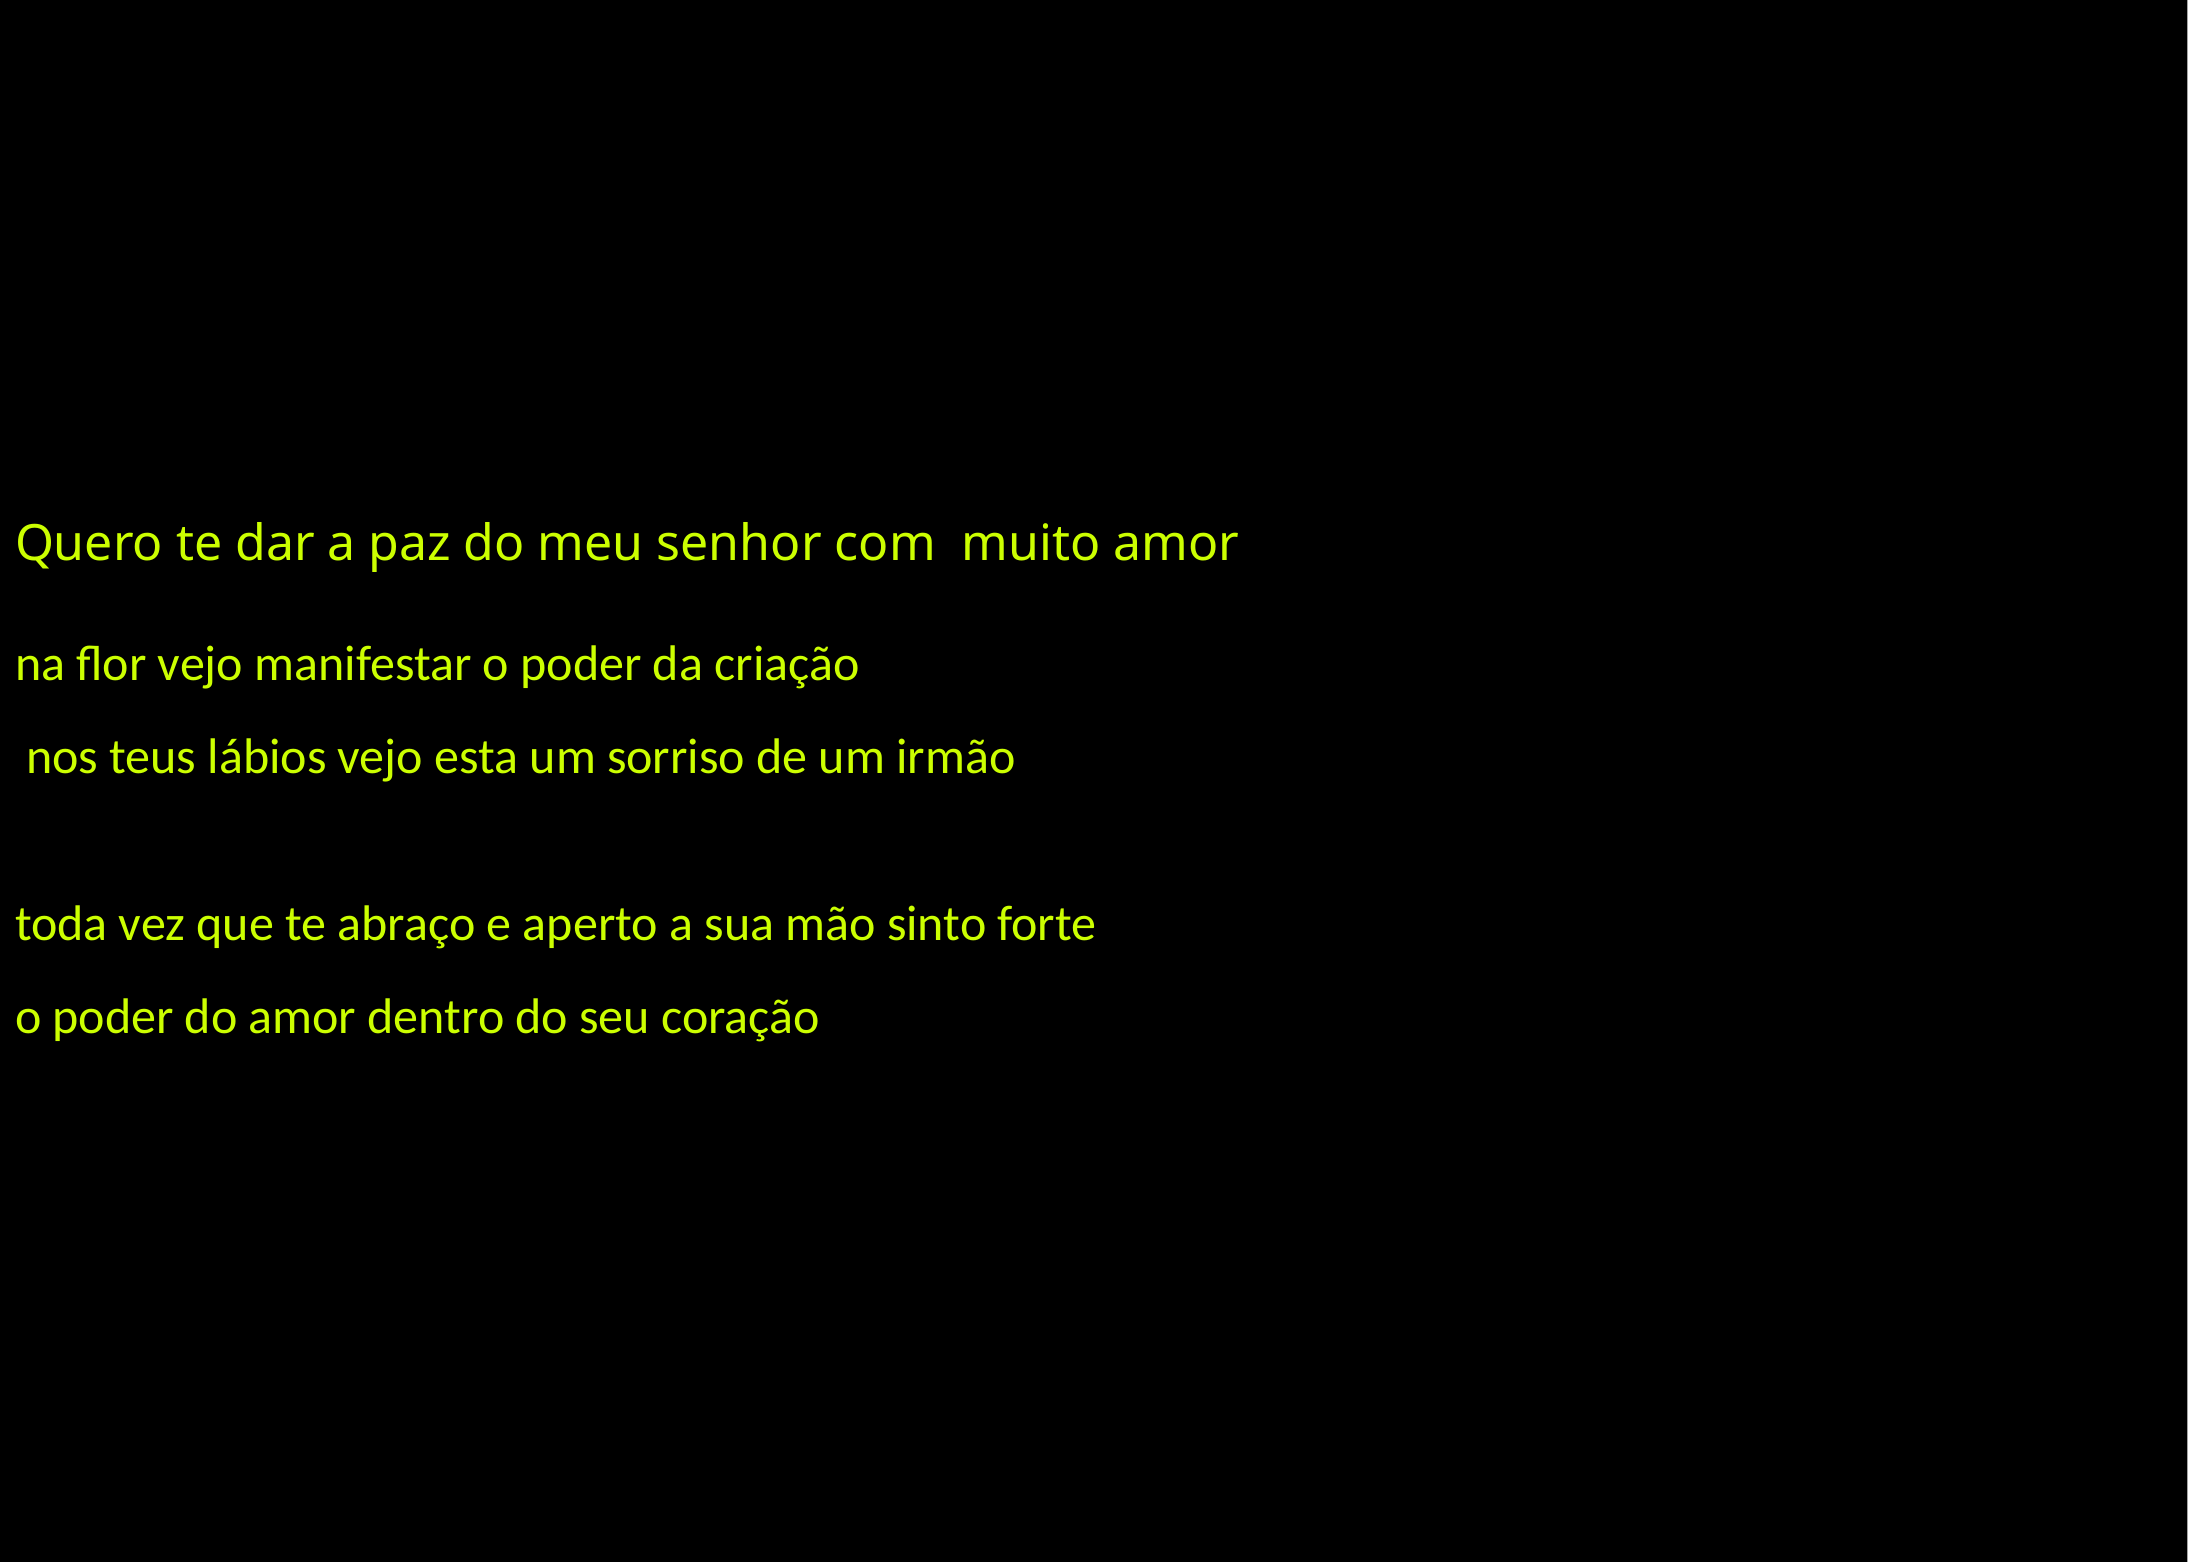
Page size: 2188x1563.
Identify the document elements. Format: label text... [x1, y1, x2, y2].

title Quero te dar a paz do meu senhor com muito amor na flor vejo manifestar o poder da criação nos teus lábios vejo esta um sorriso de um irmão toda vez que te abraço e aperto a sua mão sinto forte o poder do amor dentro do seu coração [0, 0, 2188, 1562]
